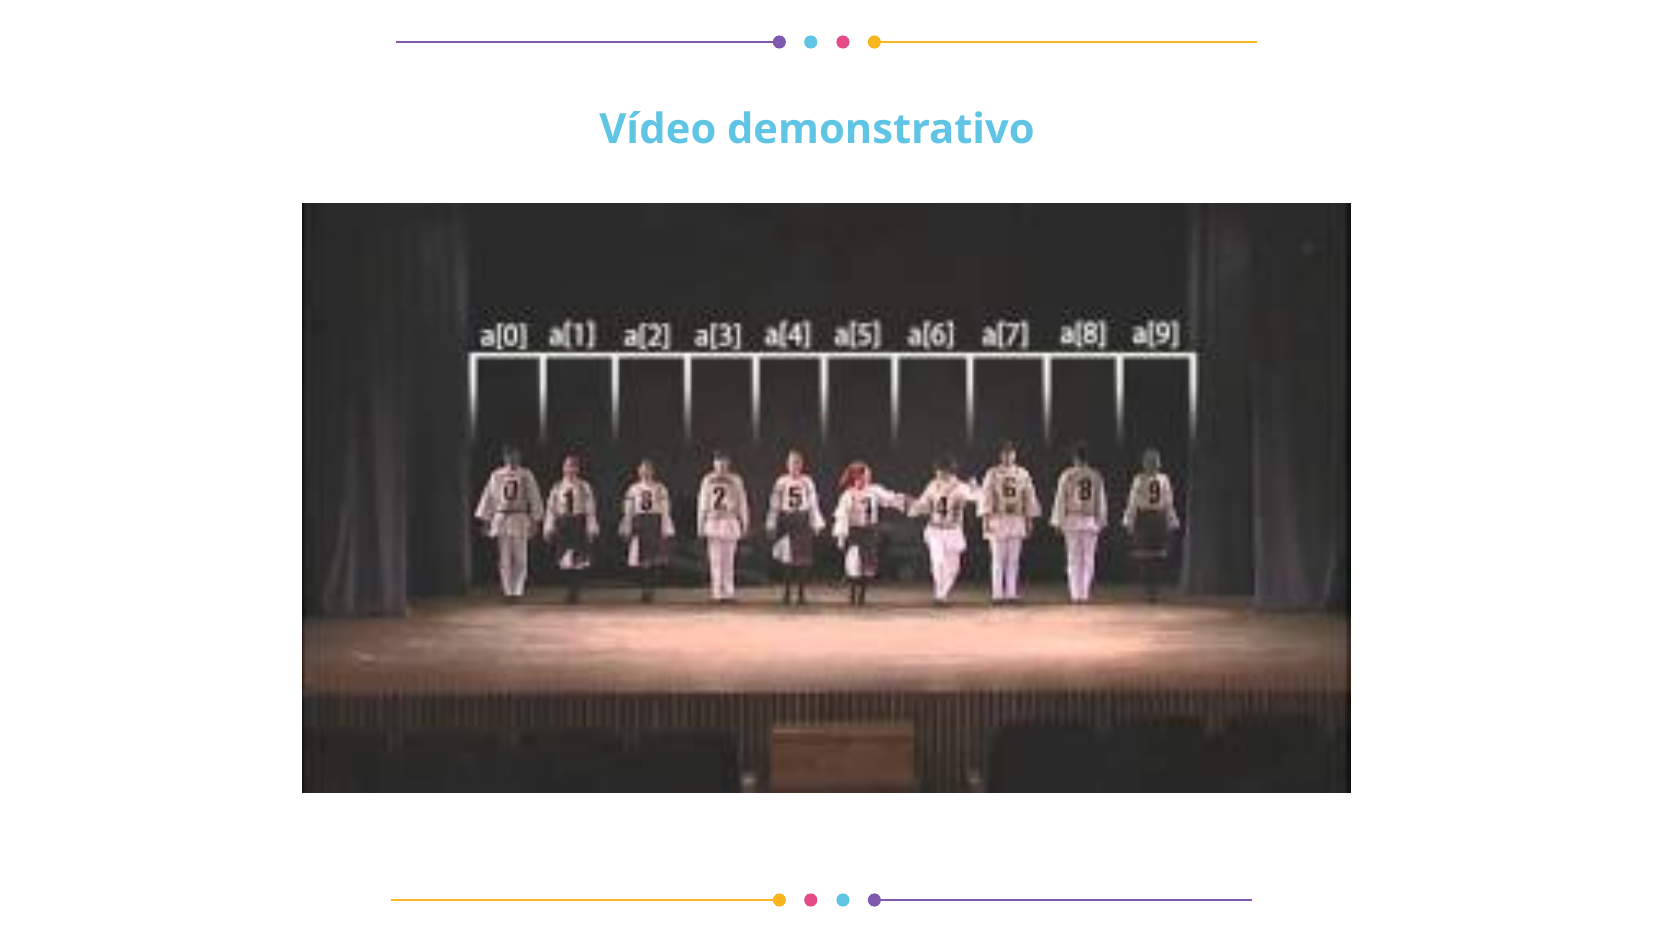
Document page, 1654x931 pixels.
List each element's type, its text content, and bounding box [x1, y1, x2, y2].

picture [302, 203, 1351, 793]
text_box Vídeo demonstrativo [599, 50, 1055, 204]
